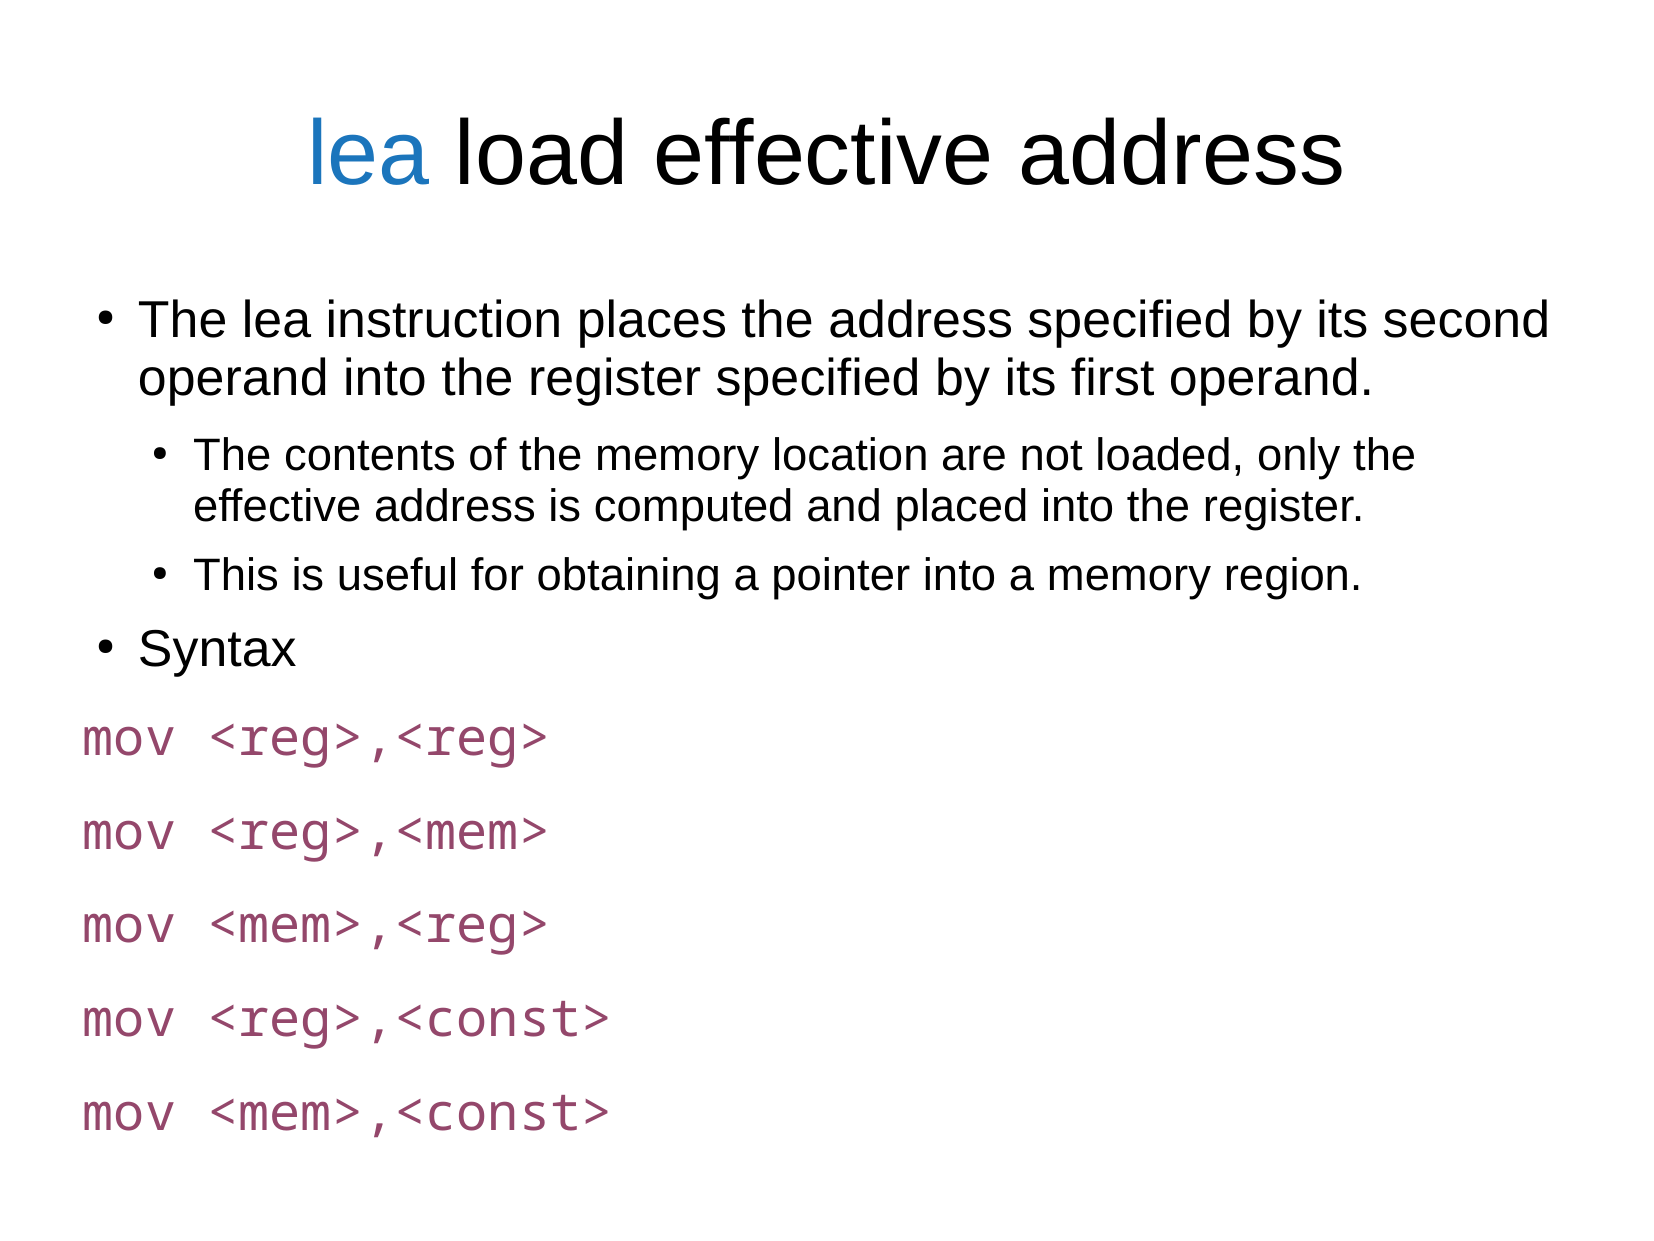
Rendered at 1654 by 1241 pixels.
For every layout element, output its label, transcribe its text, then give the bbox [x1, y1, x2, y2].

list The lea instruction places the address specified by its second operand into the register specified by its first operand. The contents of the memory location are not loaded, only the effective address is computed and placed into the register. This is useful for obtaining a pointer into a memory region. Syntax mov <reg>,<reg> mov <reg>,<mem> mov <mem>,<reg> mov <reg>,<const> mov <mem>,<const> [82, 290, 1571, 1163]
title lea load effective address [82, 49, 1571, 257]
